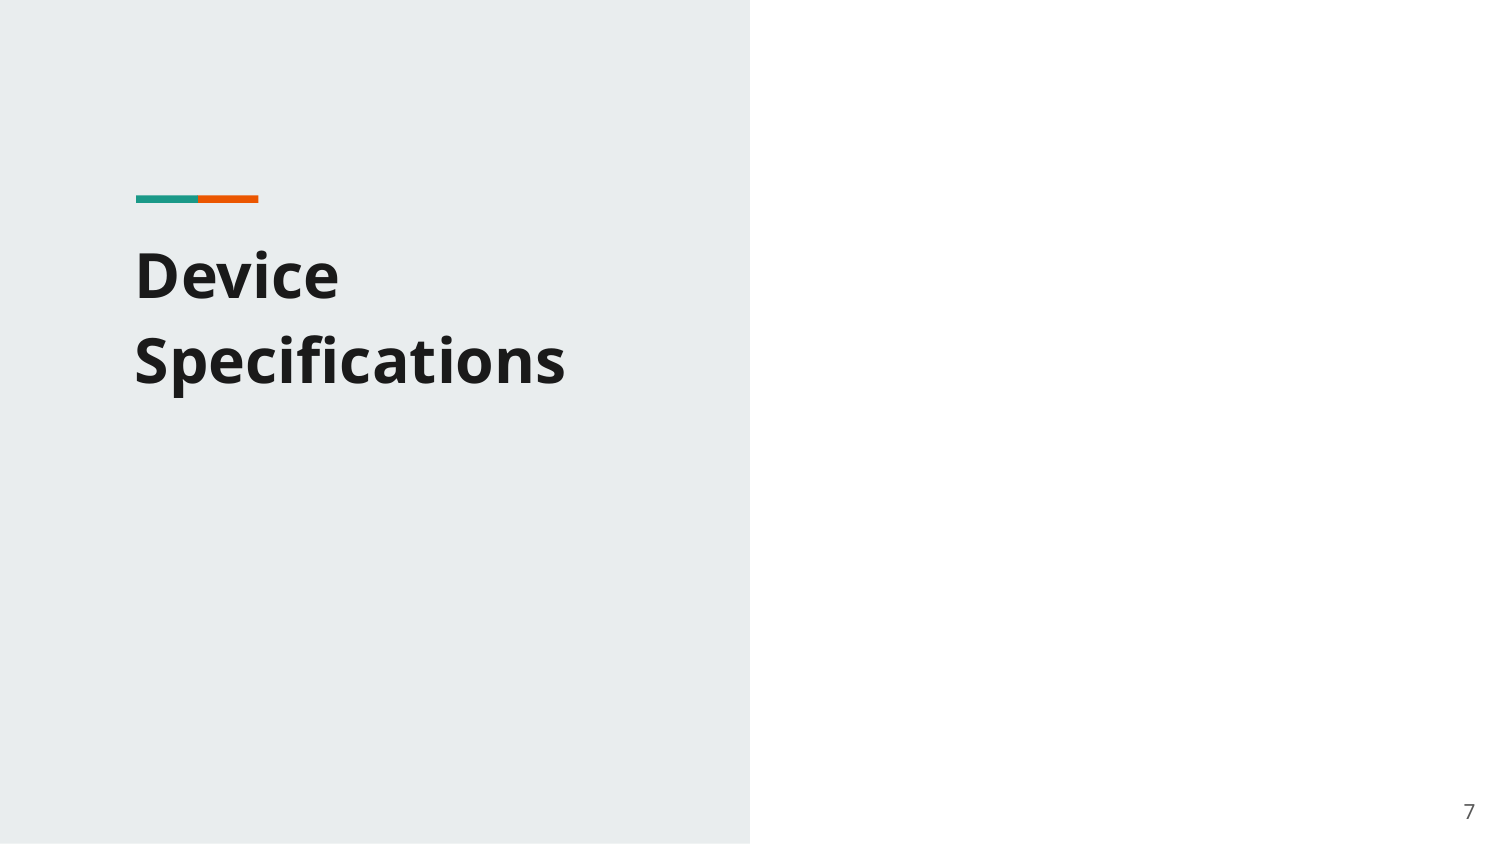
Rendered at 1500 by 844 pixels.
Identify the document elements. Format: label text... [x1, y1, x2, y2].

slide_number <number> [1400, 779, 1491, 844]
title Device Specifications [119, 216, 662, 494]
